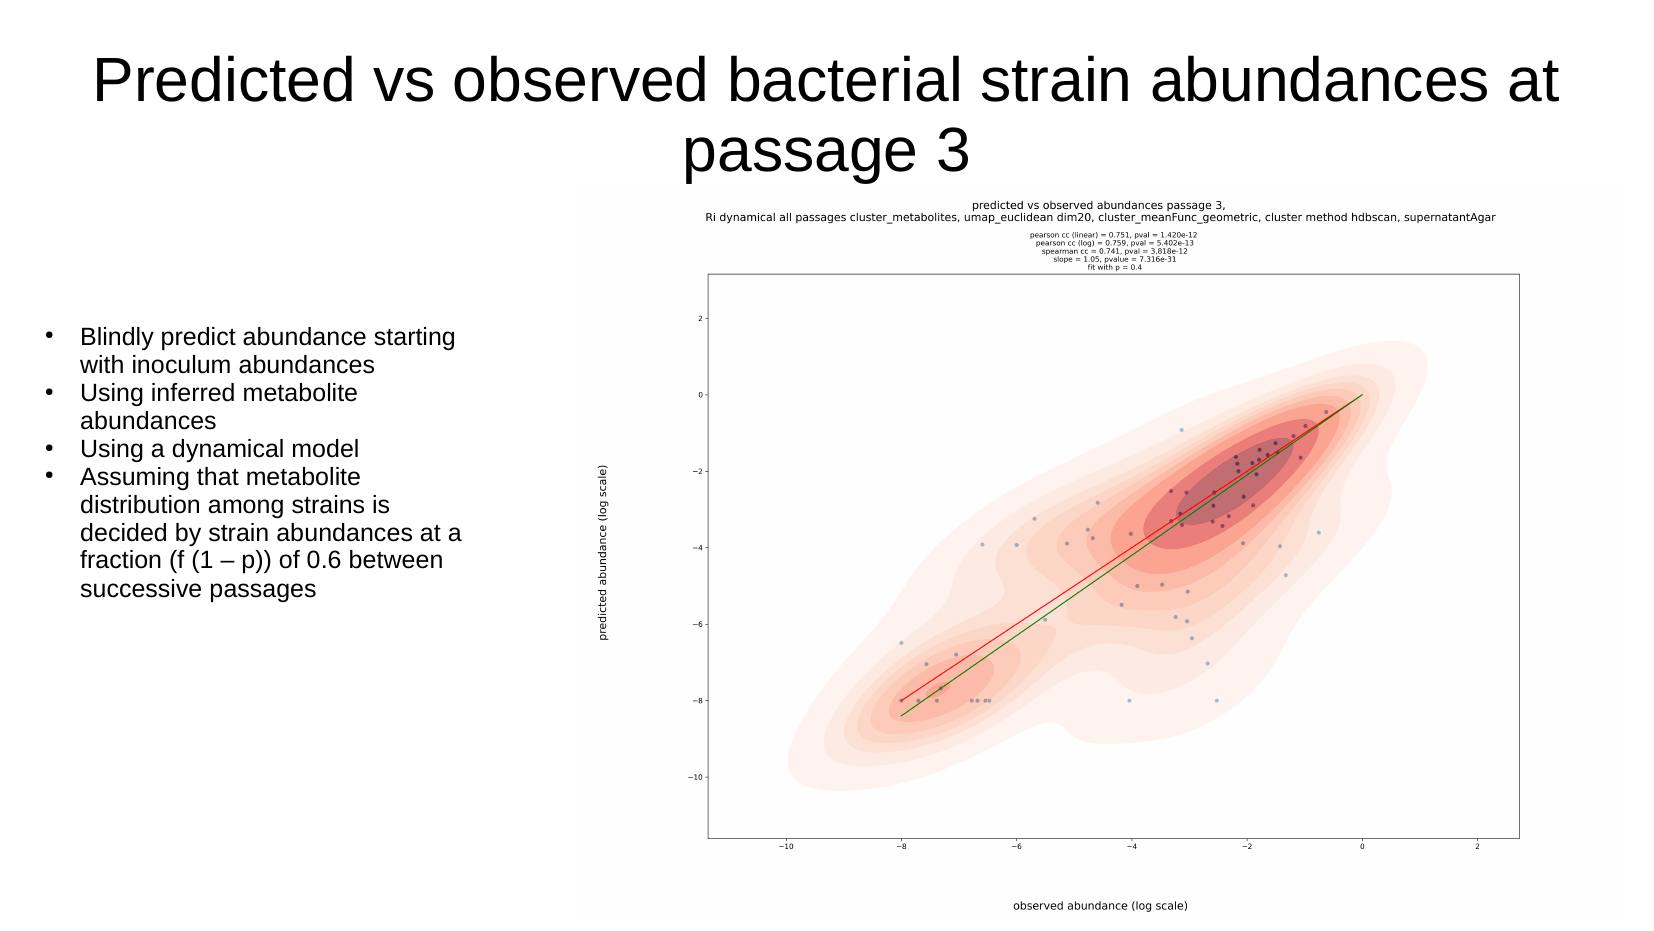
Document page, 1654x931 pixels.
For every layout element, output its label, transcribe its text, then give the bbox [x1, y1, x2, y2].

title Predicted vs observed bacterial strain abundances at passage 3 [82, 37, 1571, 193]
picture [577, 186, 1624, 919]
text_box Blindly predict abundance starting with inoculum abundances Using inferred metabolite abundances Using a dynamical model Assuming that metabolite distribution among strains is decided by strain abundances at a fraction (f (1 – p)) of 0.6 between successive passages [30, 315, 491, 661]
